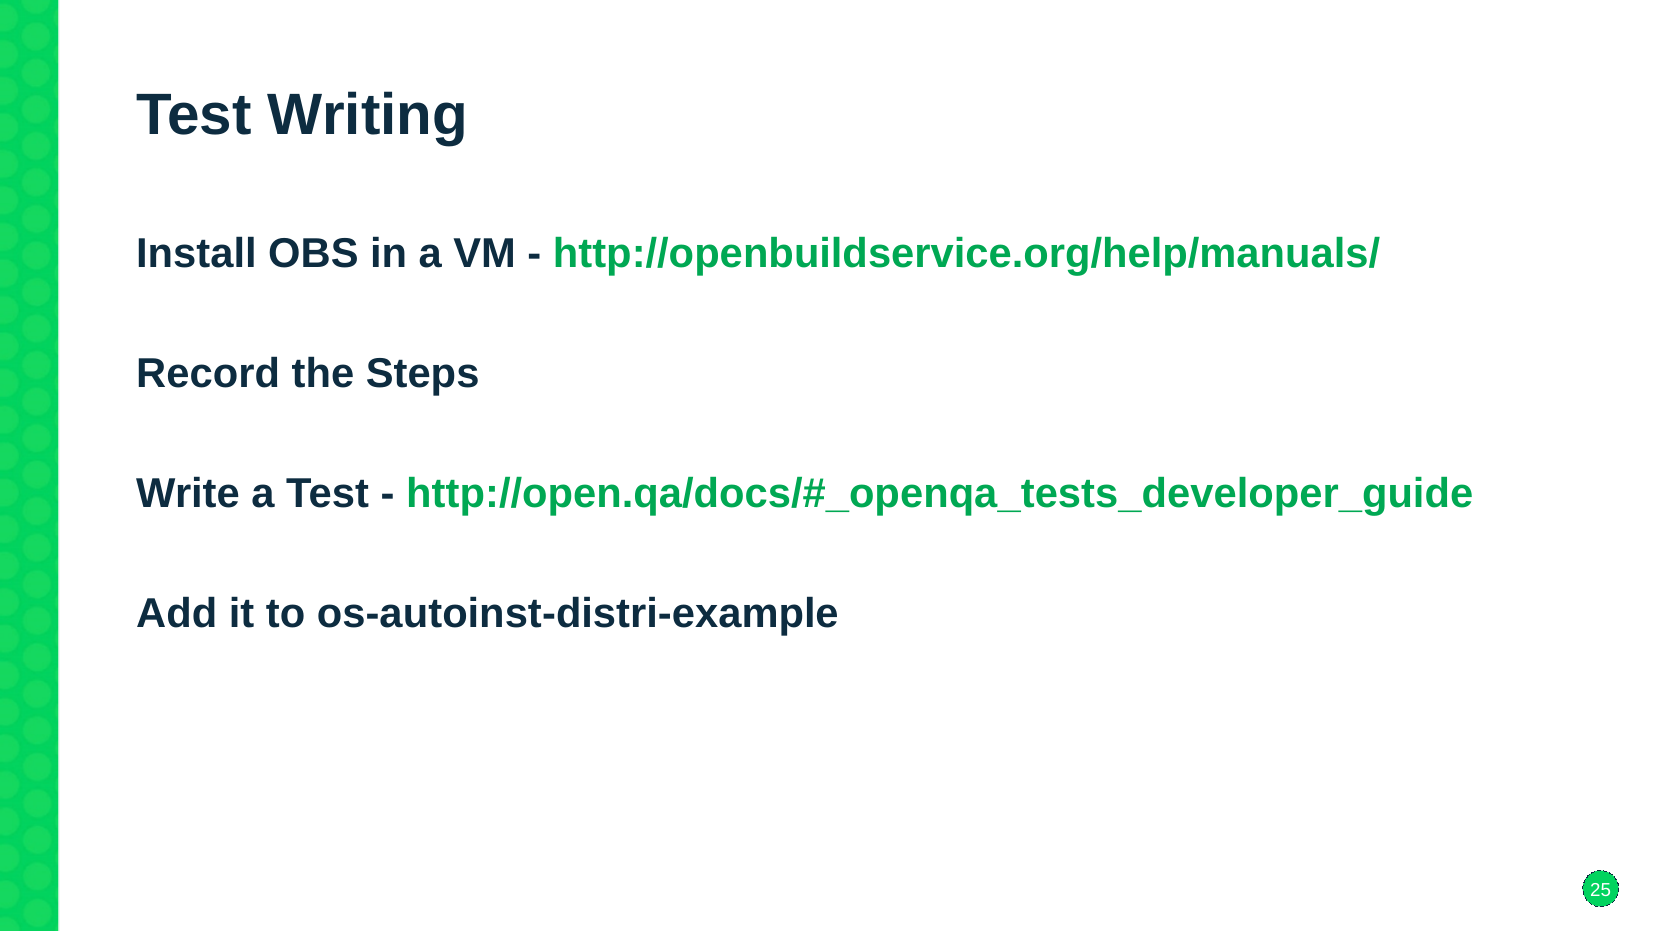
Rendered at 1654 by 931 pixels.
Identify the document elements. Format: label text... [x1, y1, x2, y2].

picture [0, 0, 76, 931]
title Test Writing [121, 37, 1531, 193]
list Install OBS in a VM - http://openbuildservice.org/help/manuals/ Record the Steps Write a Test - http://open.qa/docs/#_openqa_tests_developer_guide Add it to os-autoinst-distri-example [121, 217, 1531, 825]
